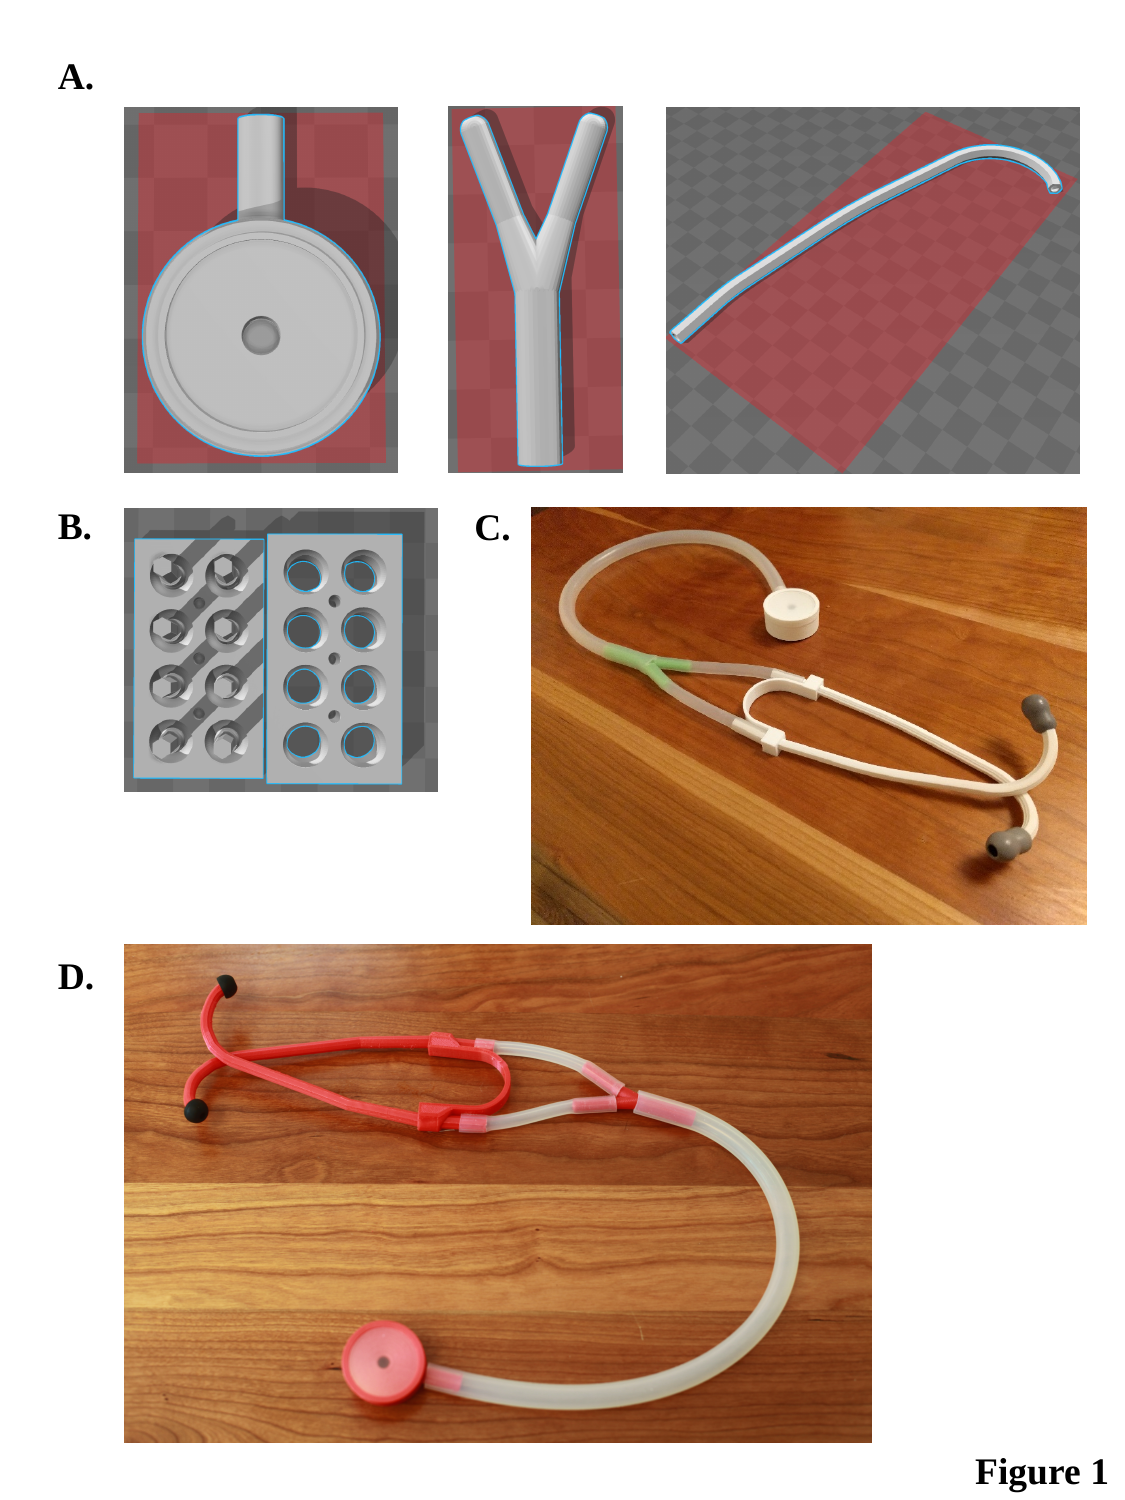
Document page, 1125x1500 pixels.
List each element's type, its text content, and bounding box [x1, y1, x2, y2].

picture [124, 508, 438, 792]
picture [666, 107, 1080, 474]
text_box A. B. D. [43, 0, 110, 1005]
picture [124, 107, 398, 473]
picture [124, 944, 872, 1443]
picture [531, 507, 1087, 925]
text_box Figure 1 [960, 1439, 1125, 1500]
text_box C. [459, 495, 526, 556]
picture [448, 106, 623, 473]
